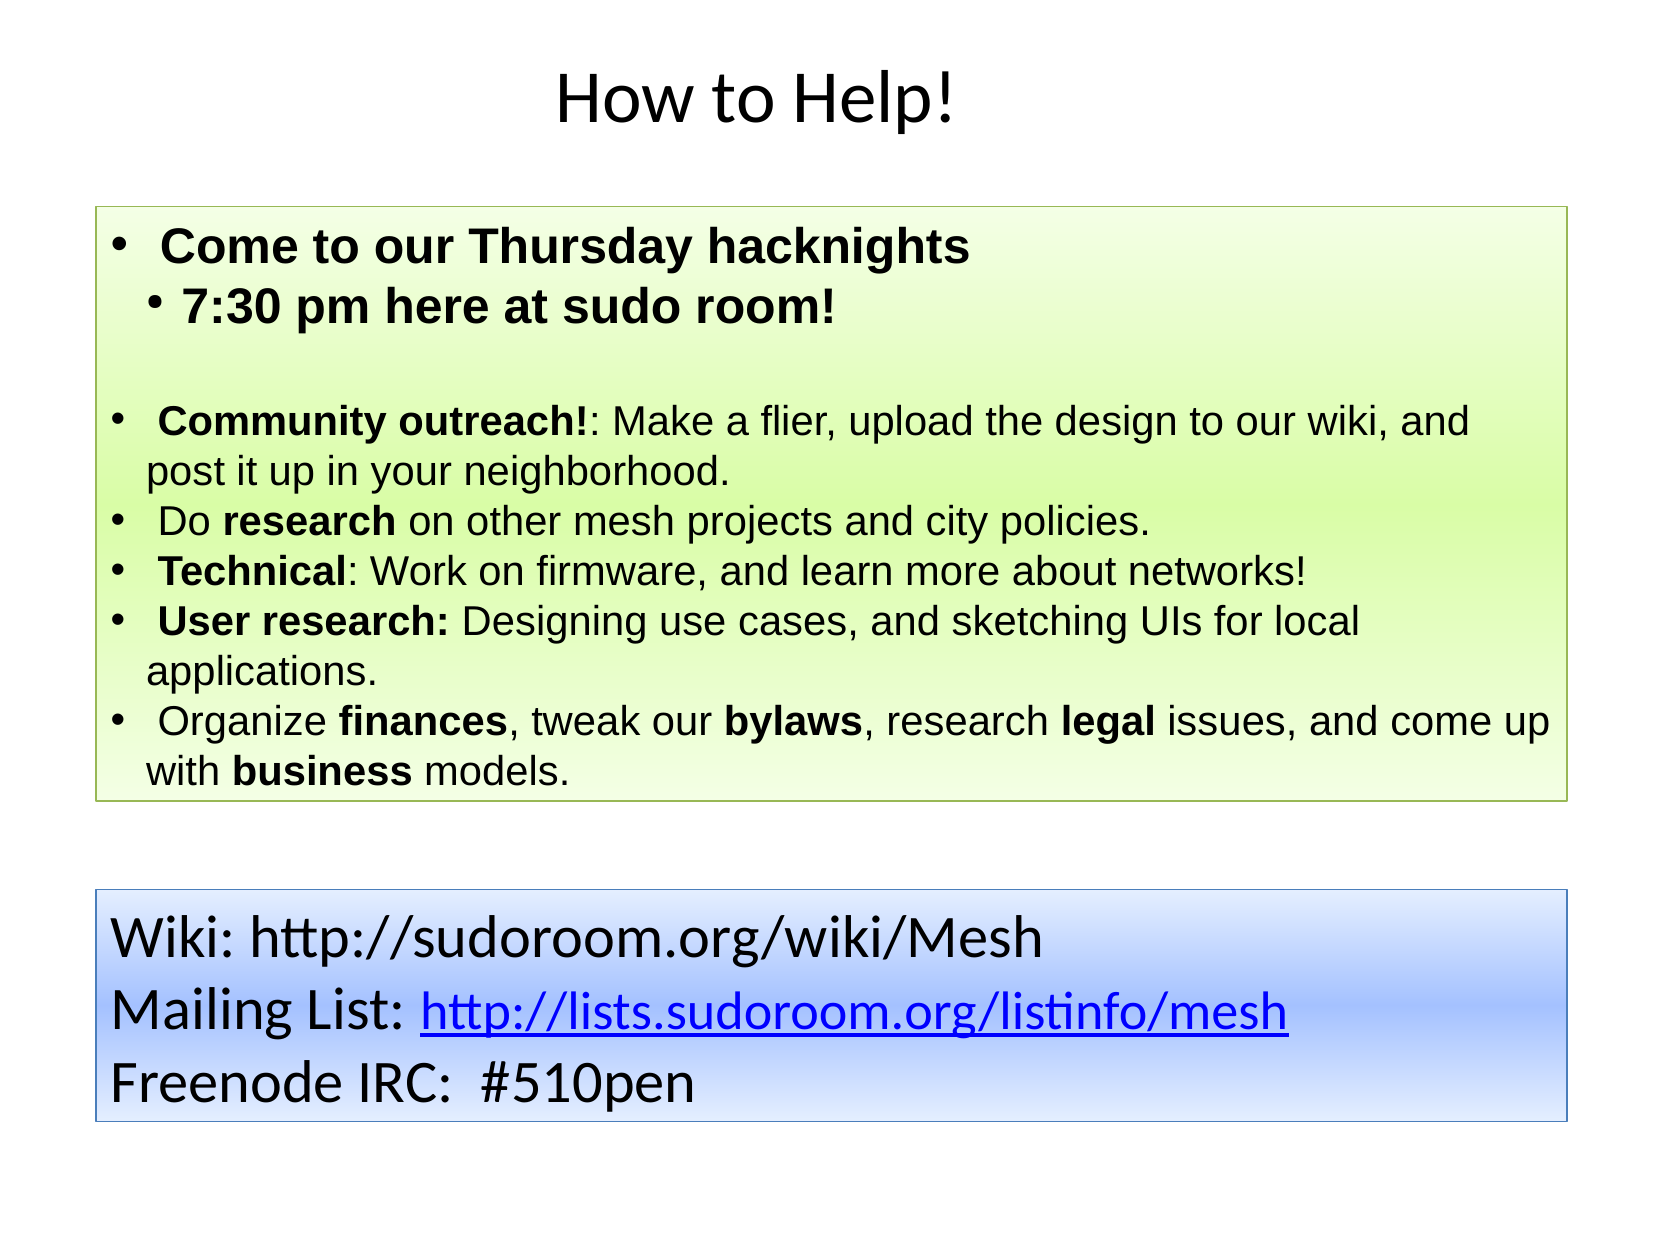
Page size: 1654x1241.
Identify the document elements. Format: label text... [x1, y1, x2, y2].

text_box How to Help! [540, 40, 1396, 146]
text_box Wiki: http://sudoroom.org/wiki/Mesh Mailing List: http://lists.sudoroom.org/listinfo/mesh Freenode IRC: #510pen [95, 889, 1567, 1122]
text_box Come to our Thursday hacknights 7:30 pm here at sudo room! Community outreach!: Make a flier, upload the design to our wiki, and post it up in your neighborhood. Do research on other mesh projects and city policies. Technical: Work on firmware, and learn more about networks! User research: Designing use cases, and sketching UIs for local applications. Organize finances, tweak our bylaws, research legal issues, and come up with business models. [95, 206, 1567, 802]
